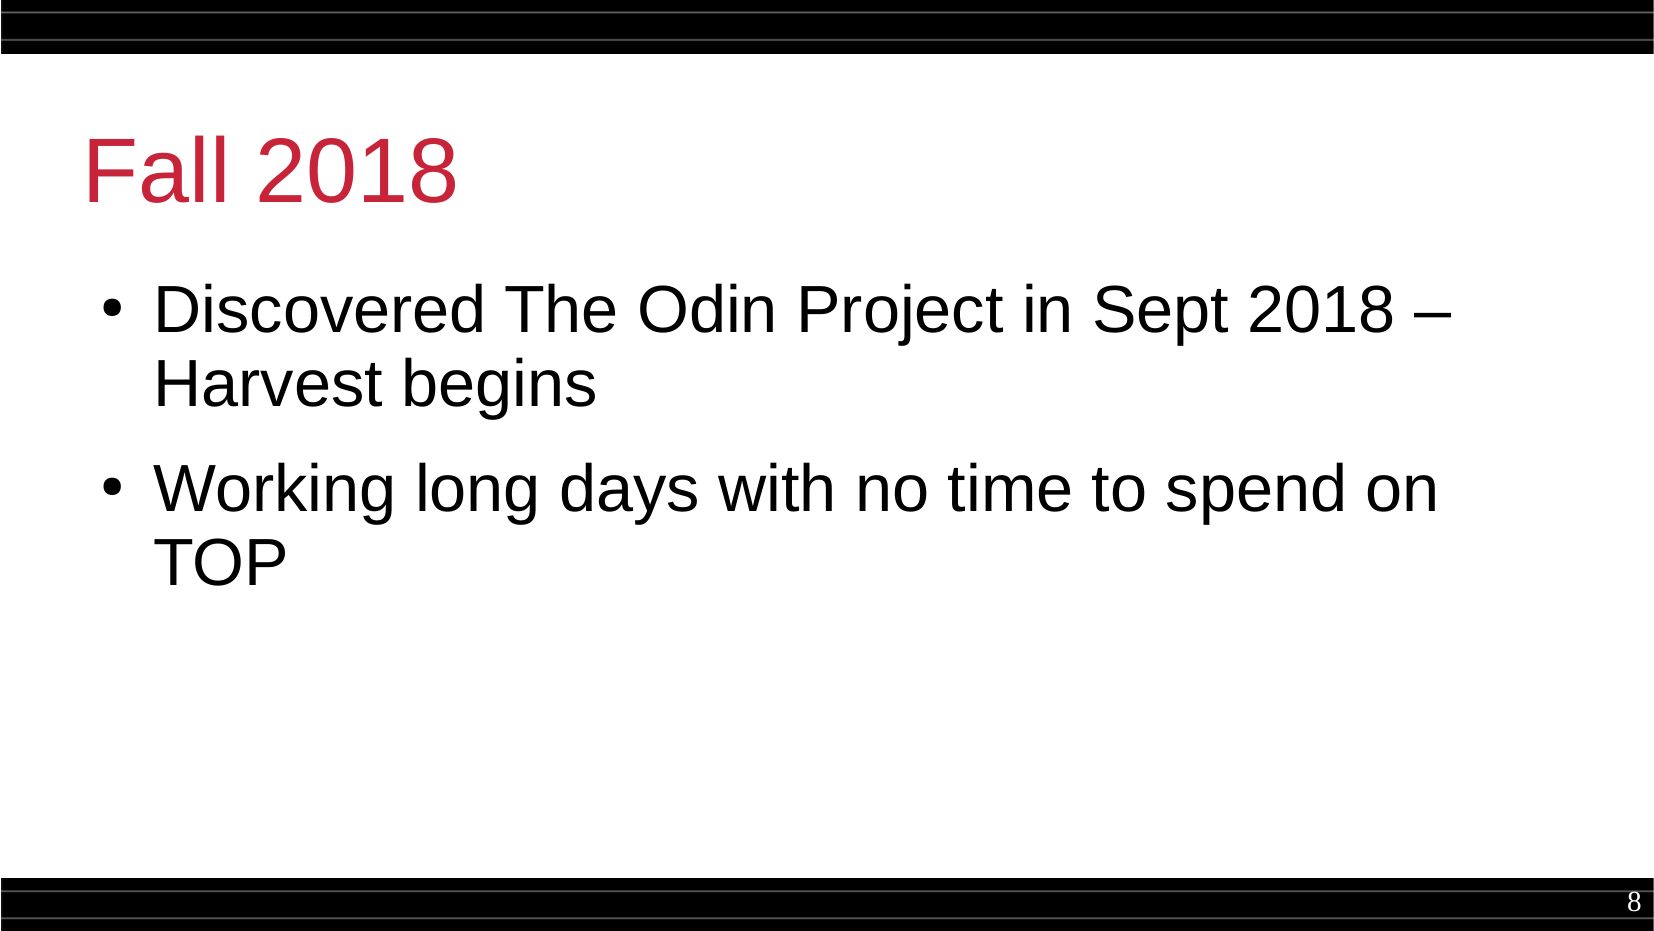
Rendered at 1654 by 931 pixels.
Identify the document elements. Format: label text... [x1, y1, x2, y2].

picture [1, 878, 1654, 931]
picture [1, 0, 1654, 54]
title Fall 2018 [82, 92, 1571, 249]
list Discovered The Odin Project in Sept 2018 – Harvest begins Working long days with no time to spend on TOP [82, 271, 1571, 758]
